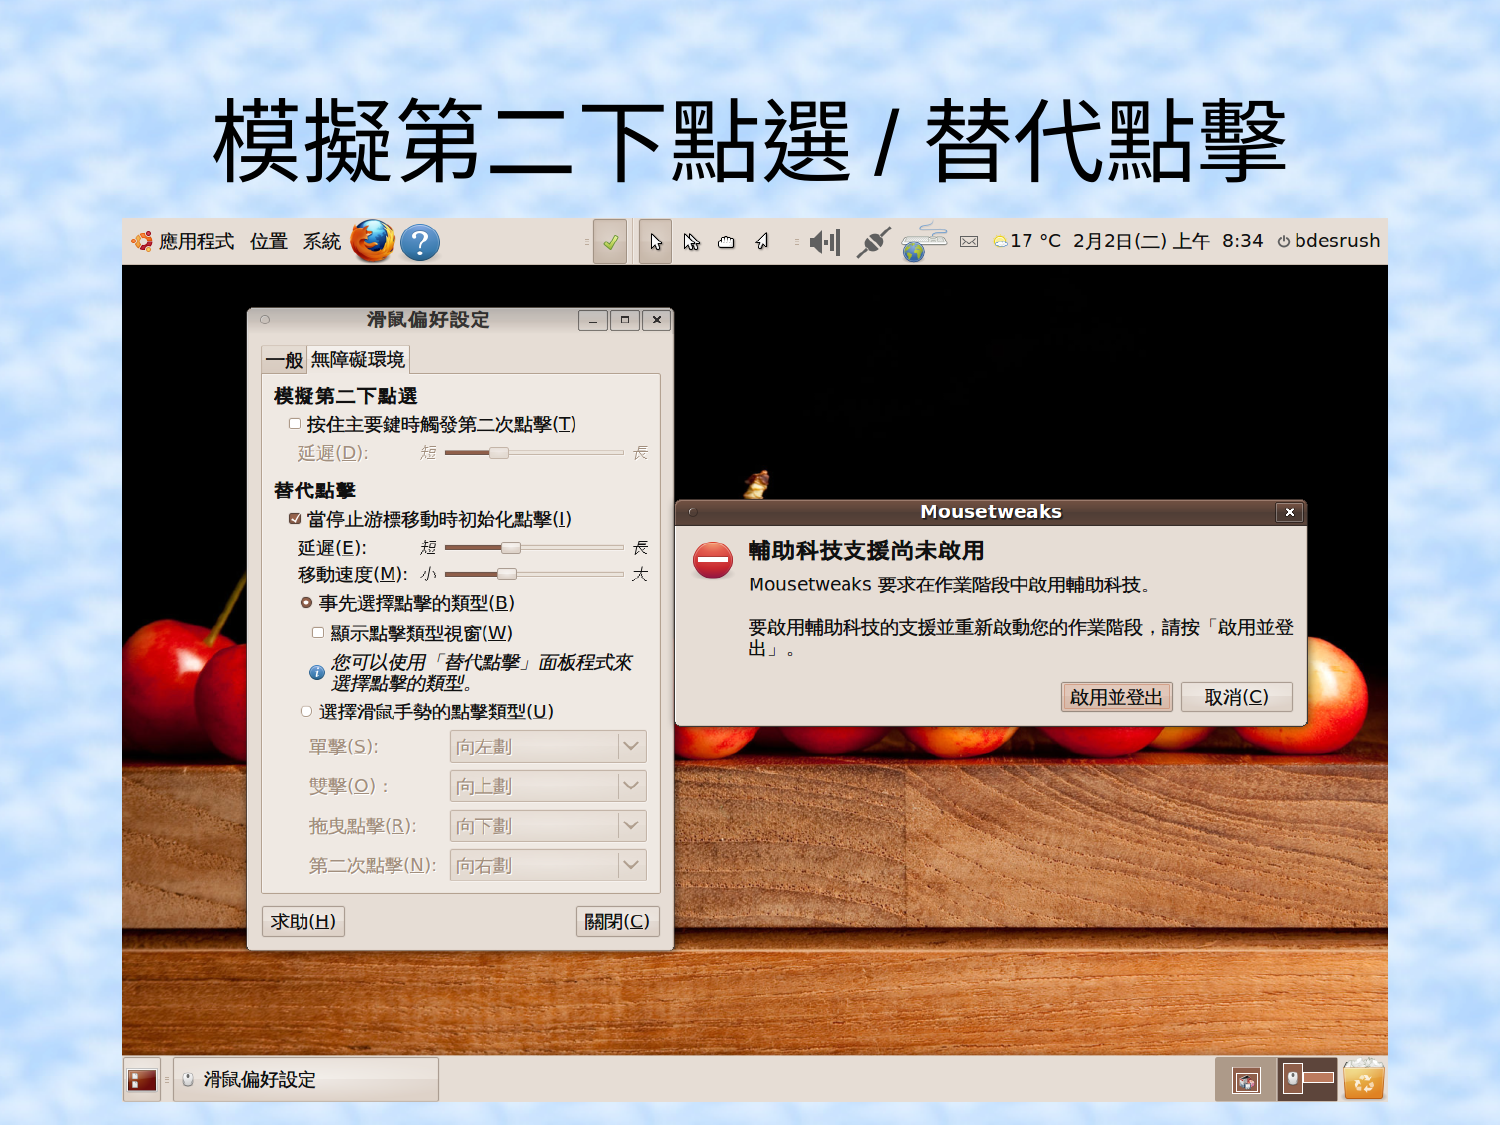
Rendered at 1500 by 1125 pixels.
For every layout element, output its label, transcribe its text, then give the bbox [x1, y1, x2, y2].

picture [0, 0, 1500, 1125]
title 模擬第二下點選/替代點擊 [75, 20, 1425, 257]
